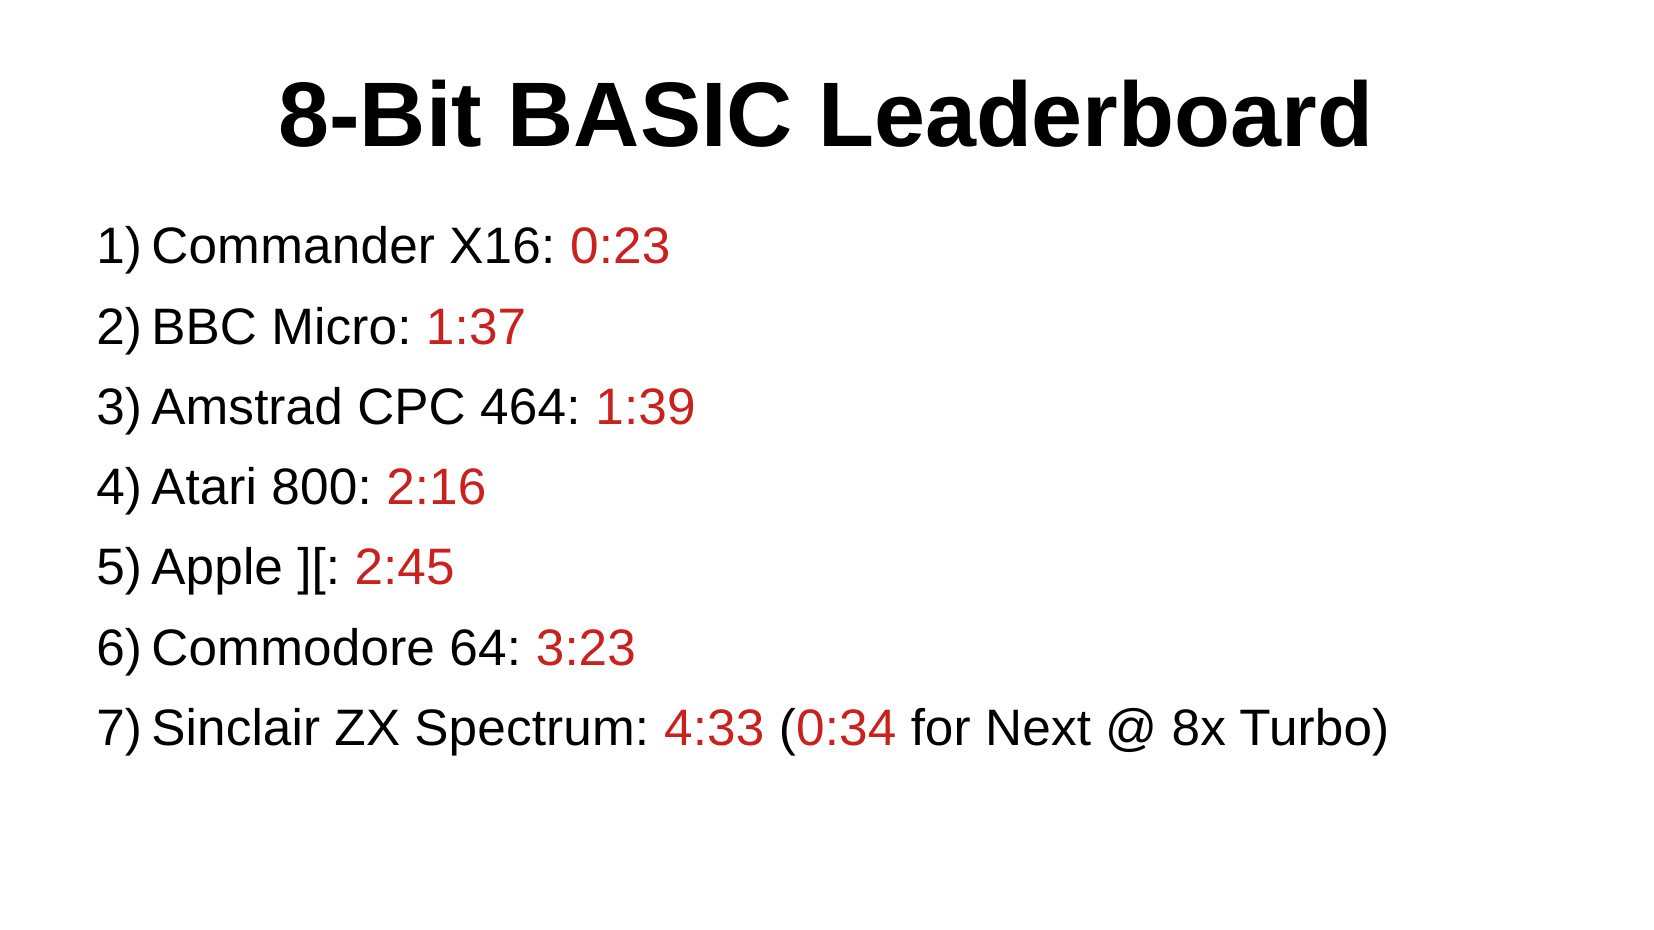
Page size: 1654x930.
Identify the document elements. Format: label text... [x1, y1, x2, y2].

list Commander X16: 0:23 BBC Micro: 1:37 Amstrad CPC 464: 1:39 Atari 800: 2:16 Apple ][: 2:45 Commodore 64: 3:23 Sinclair ZX Spectrum: 4:33 (0:34 for Next @ 8x Turbo) [82, 217, 1571, 757]
title 8-Bit BASIC Leaderboard [82, 37, 1571, 193]
